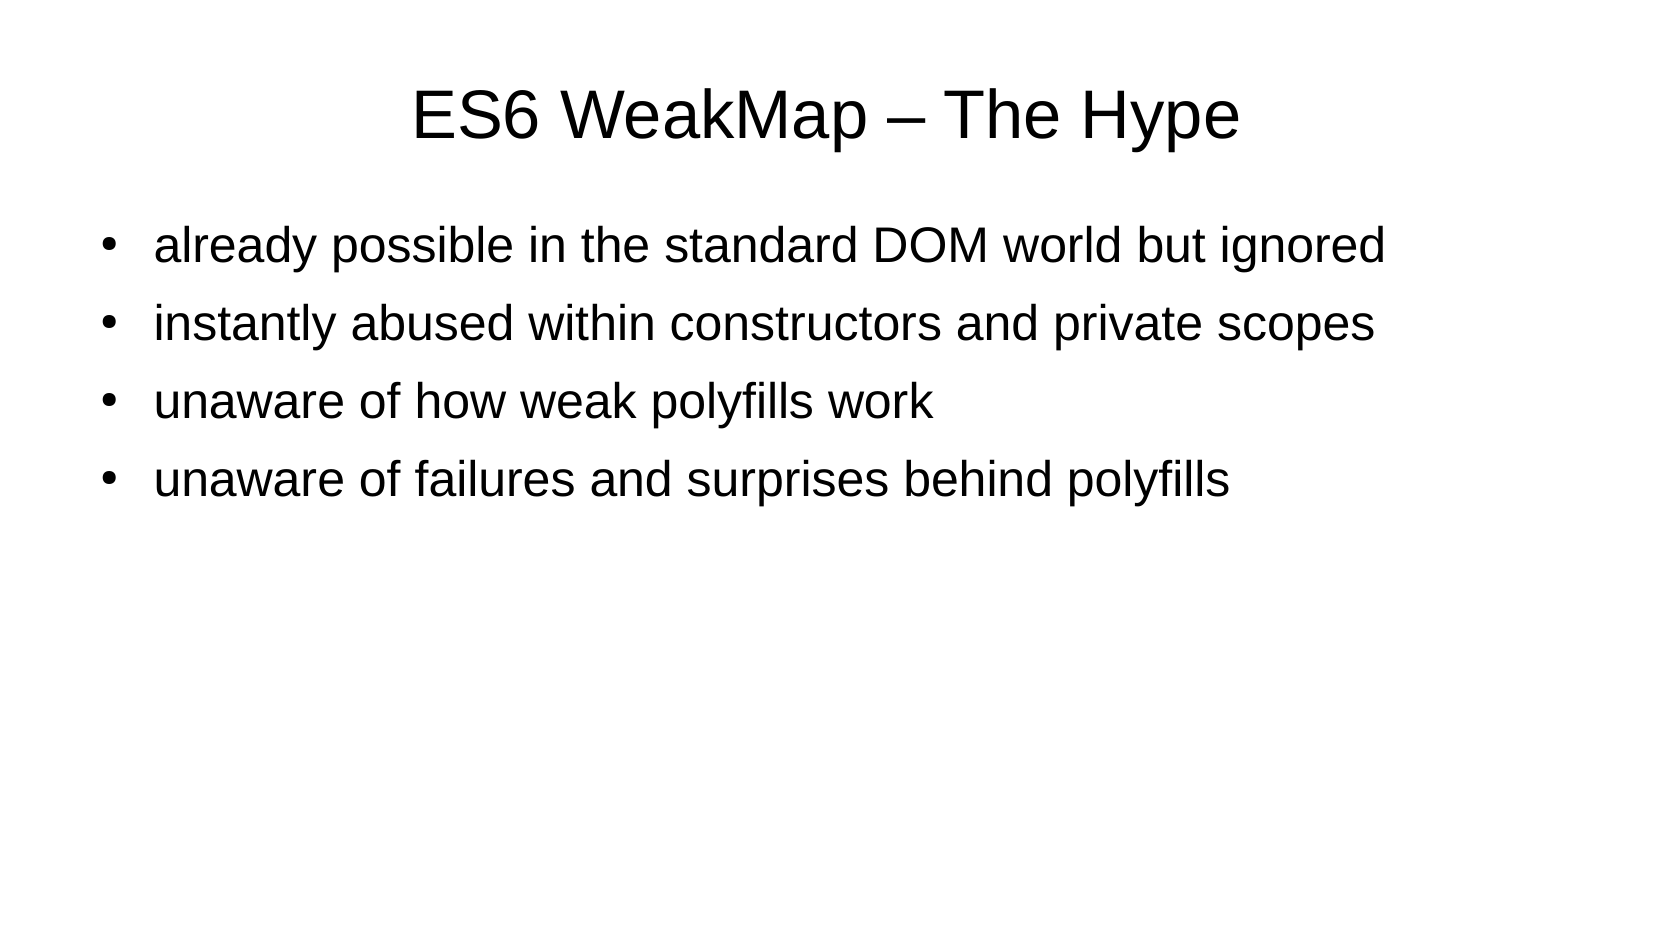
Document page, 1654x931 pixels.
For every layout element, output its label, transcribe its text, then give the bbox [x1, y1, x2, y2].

list already possible in the standard DOM world but ignored instantly abused within constructors and private scopes unaware of how weak polyfills work unaware of failures and surprises behind polyfills [82, 217, 1571, 758]
title ES6 WeakMap – The Hype [82, 37, 1571, 193]
